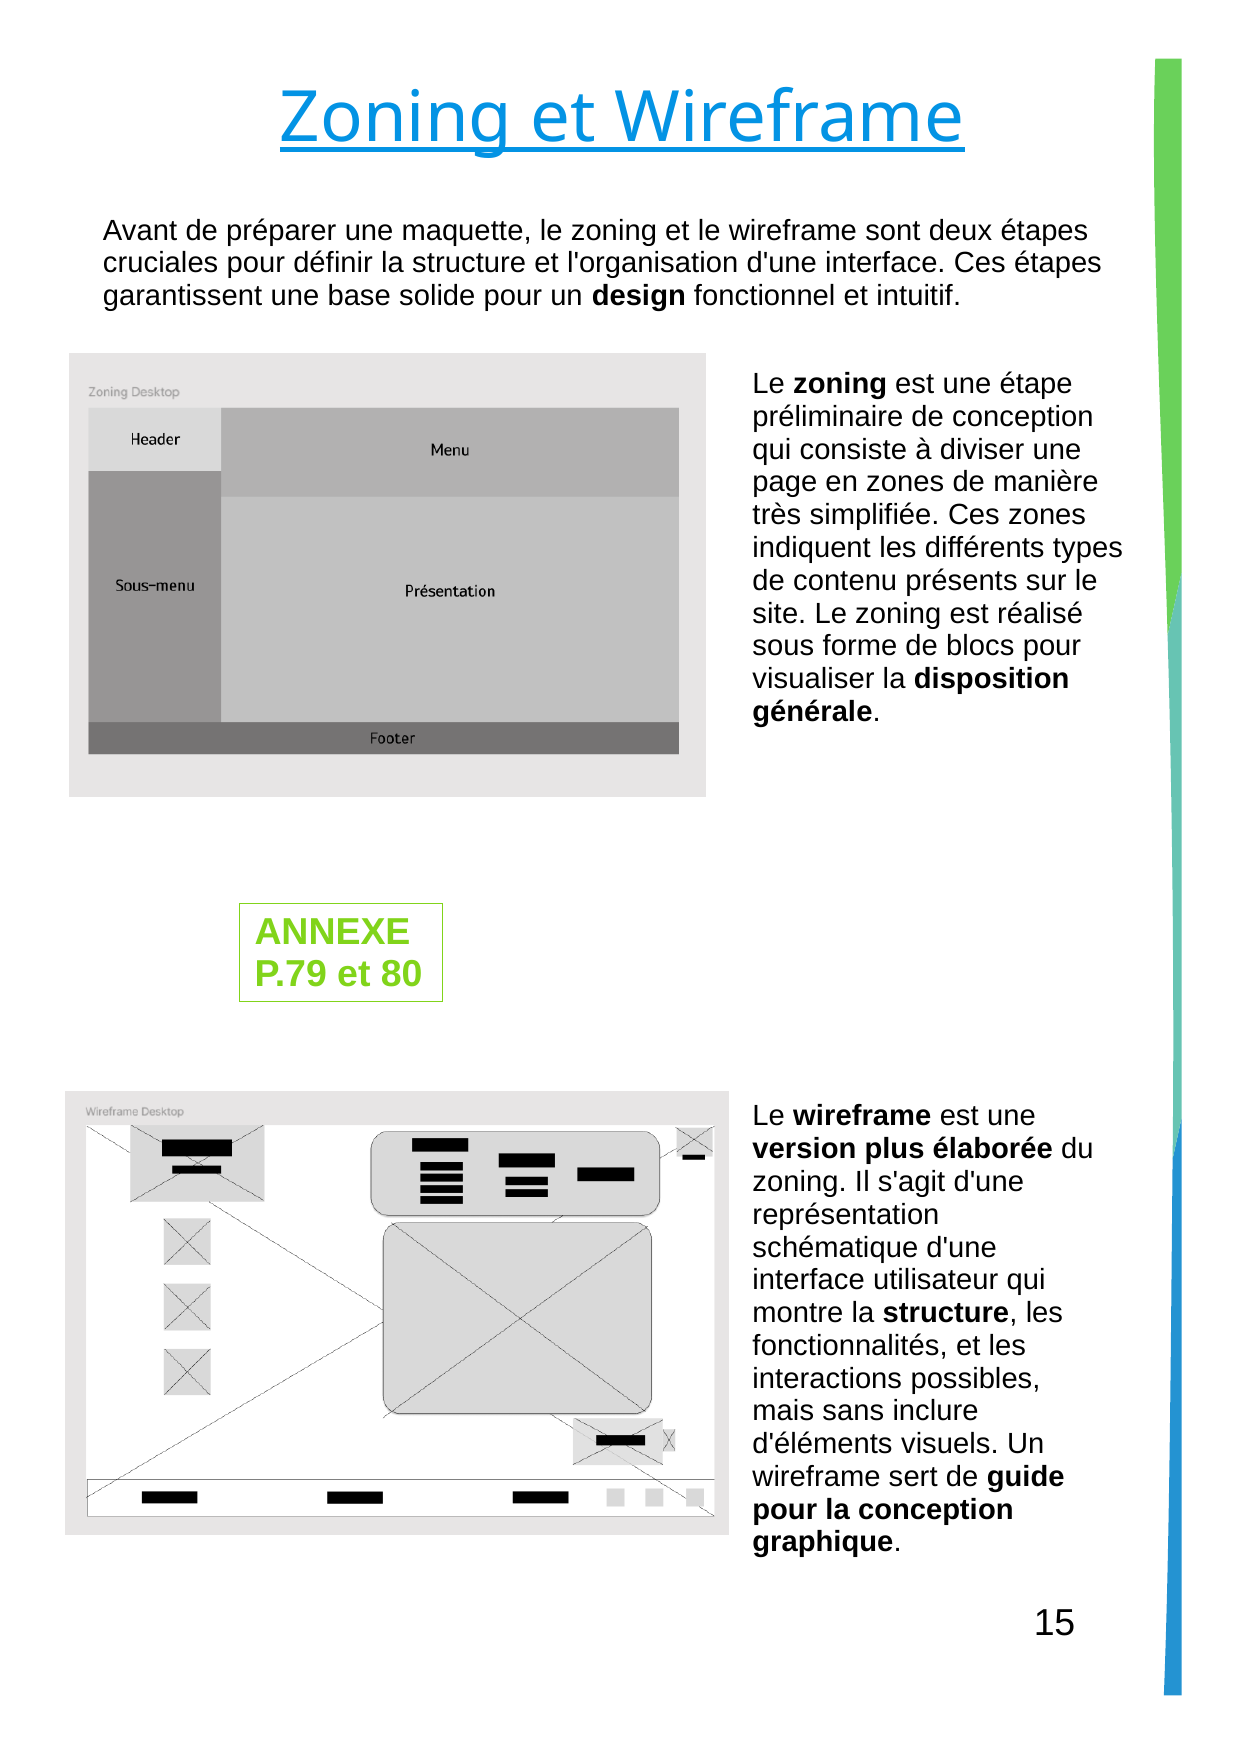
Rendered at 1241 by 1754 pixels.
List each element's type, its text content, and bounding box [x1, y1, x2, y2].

text_box Avant de préparer une maquette, le zoning et le wireframe sont deux étapes cruciales pour définir la structure et l'organisation d'une interface. Ces étapes garantissent une base solide pour un design fonctionnel et intuitif. [88, 206, 1122, 325]
text_box Zoning et Wireframe [265, 58, 980, 206]
picture [65, 1091, 729, 1535]
picture [69, 353, 706, 797]
text_box <numéro> [1018, 1593, 1220, 1665]
text_box Le zoning est une étape préliminaire de conception qui consiste à diviser une page en zones de manière très simplifiée. Ces zones indiquent les différents types de contenu présents sur le site. Le zoning est réalisé sous forme de blocs pour visualiser la disposition générale. [737, 359, 1152, 886]
text_box Le wireframe est une version plus élaborée du zoning. Il s'agit d'une représentation schématique d'une interface utilisateur qui montre la structure, les fonctionnalités, et les interactions possibles, mais sans inclure d'éléments visuels. Un wireframe sert de guide pour la conception graphique. [737, 1091, 1122, 1654]
text_box ANNEXE P.79 et 80 [239, 903, 443, 1002]
